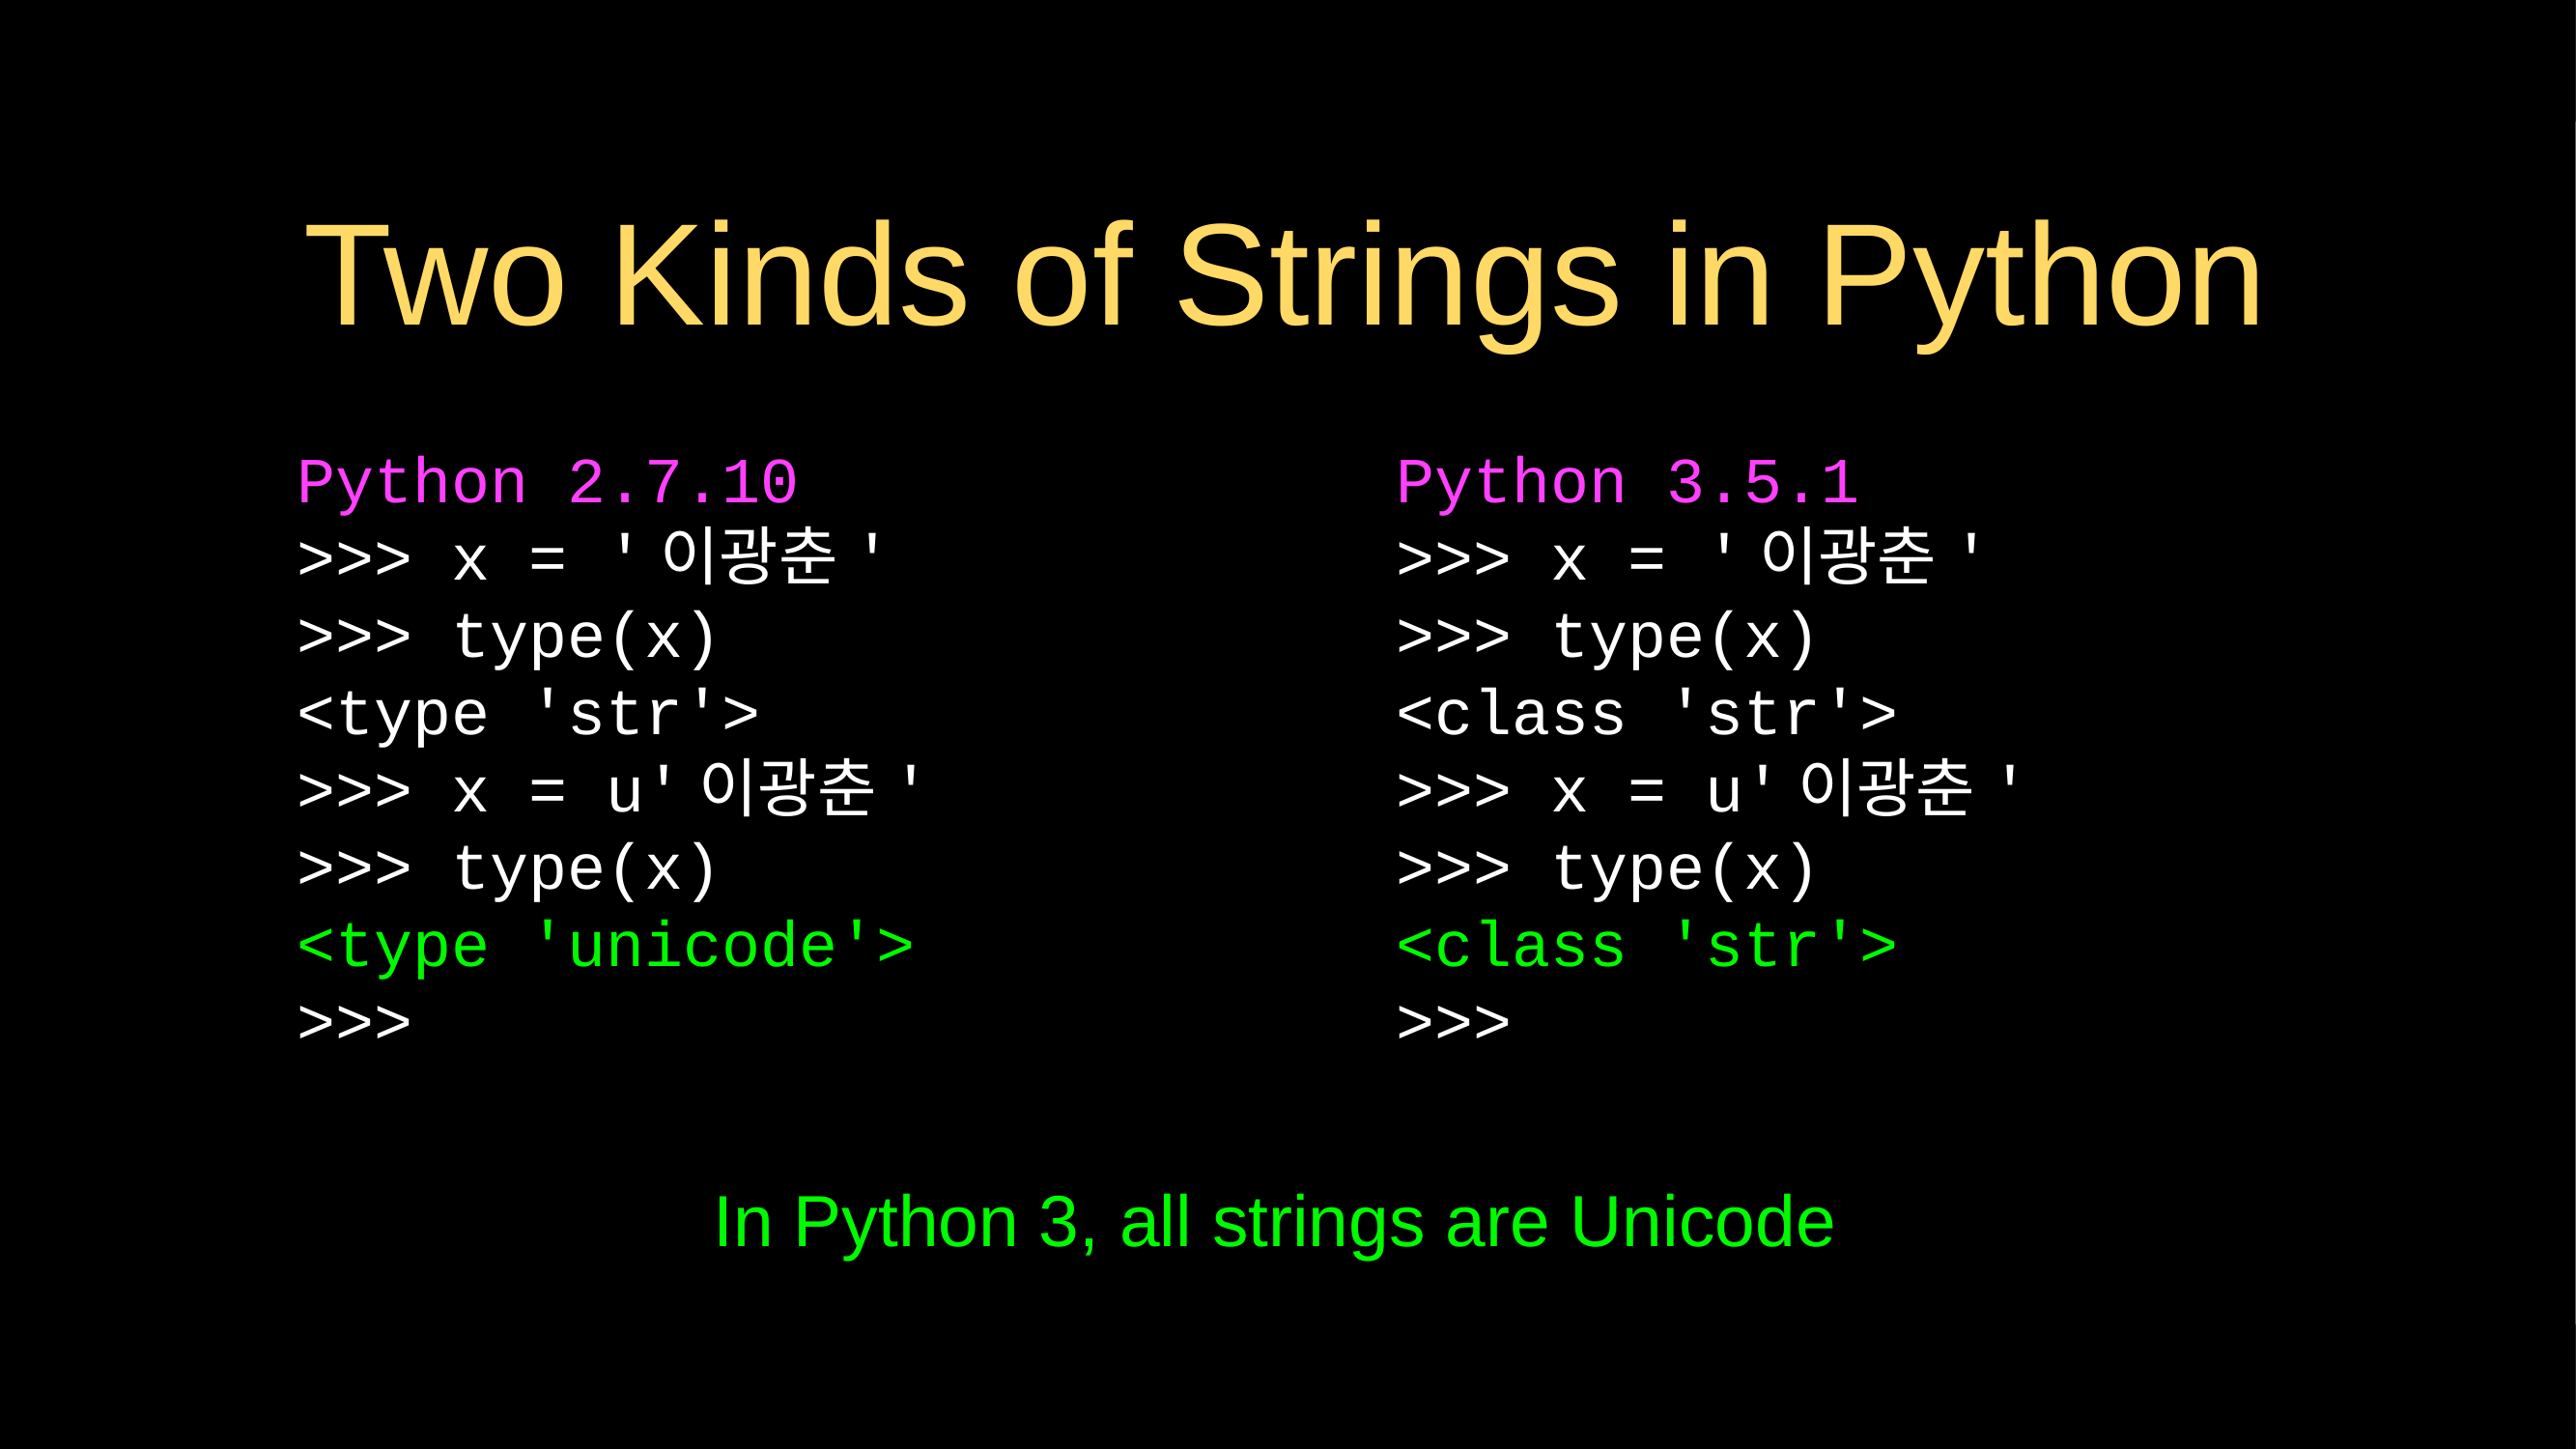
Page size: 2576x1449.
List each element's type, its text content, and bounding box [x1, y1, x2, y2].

title Two Kinds of Strings in Python [183, 131, 2391, 403]
text_box In Python 3, all strings are Unicode [698, 1167, 1875, 1269]
text_box Python 3.5.1 >>> x = '이광춘' >>> type(x) <class 'str'> >>> x = u'이광춘' >>> type(x) <class 'str'> >>> [1381, 431, 2378, 1065]
text_box Python 2.7.10 >>> x = '이광춘' >>> type(x) <type 'str'> >>> x = u'이광춘' >>> type(x) <type 'unicode'> >>> [282, 431, 1291, 1065]
